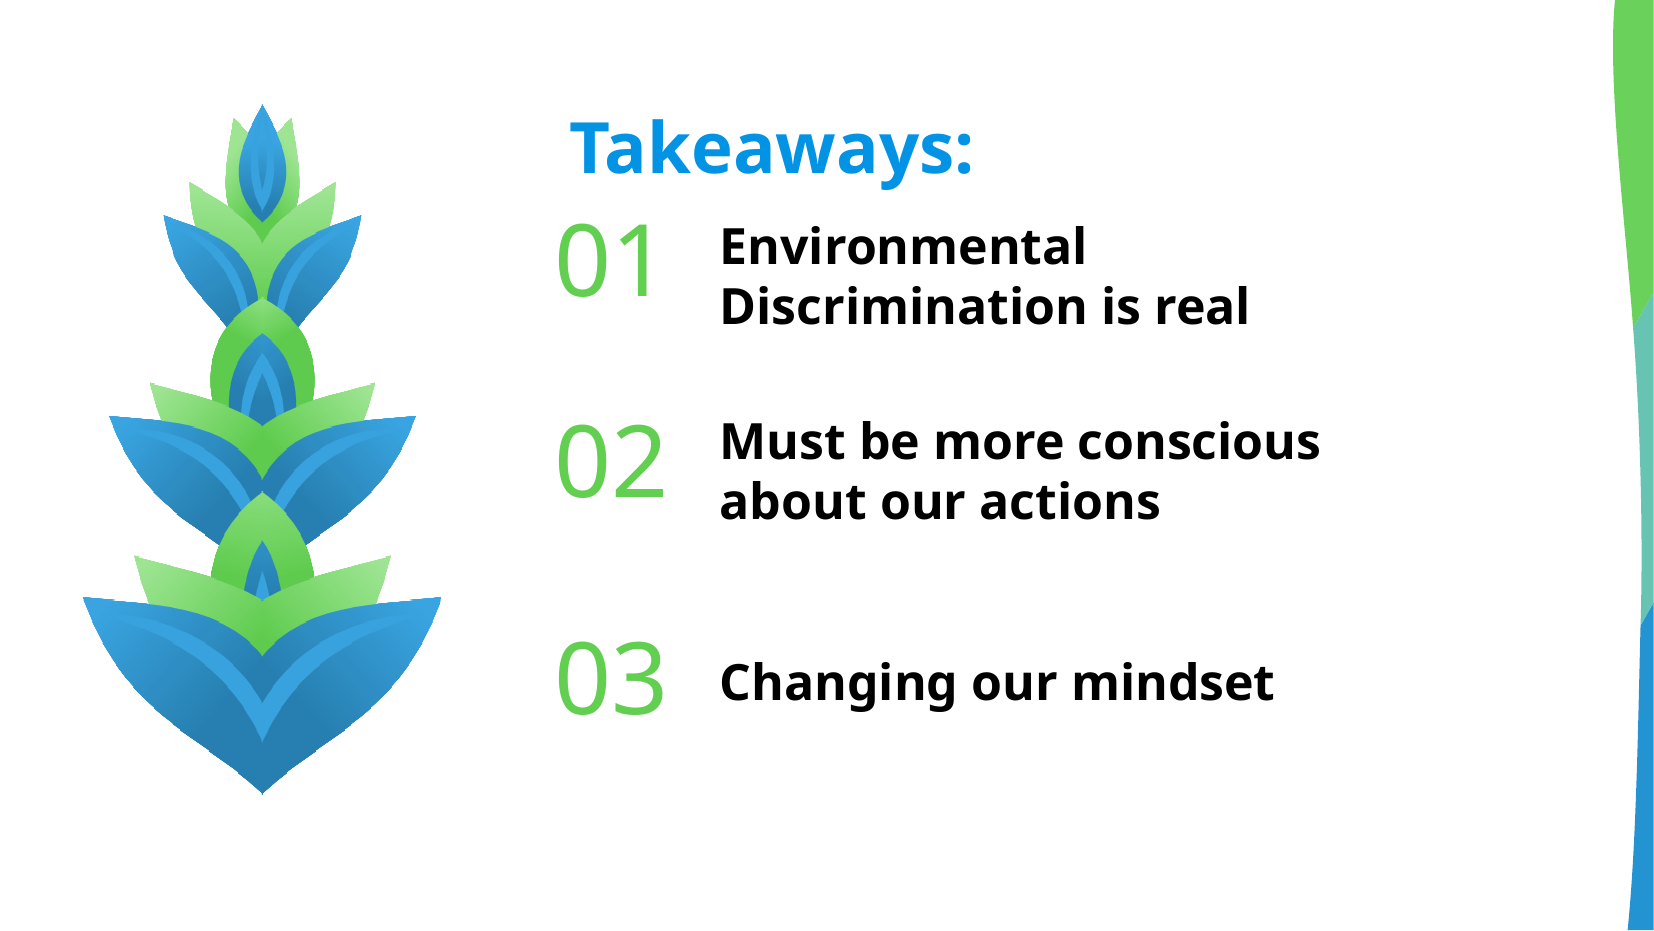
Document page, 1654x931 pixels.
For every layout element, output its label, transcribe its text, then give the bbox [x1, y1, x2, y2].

text_box 01 [539, 189, 696, 325]
text_box Changing our mindset [705, 643, 1471, 718]
text_box Must be more conscious about our actions [705, 401, 1471, 537]
text_box Takeaways: [555, 95, 1654, 196]
text_box 03 [539, 607, 696, 743]
text_box Environmental Discrimination is real [705, 207, 1471, 343]
picture [83, 104, 441, 796]
text_box 02 [539, 390, 696, 525]
